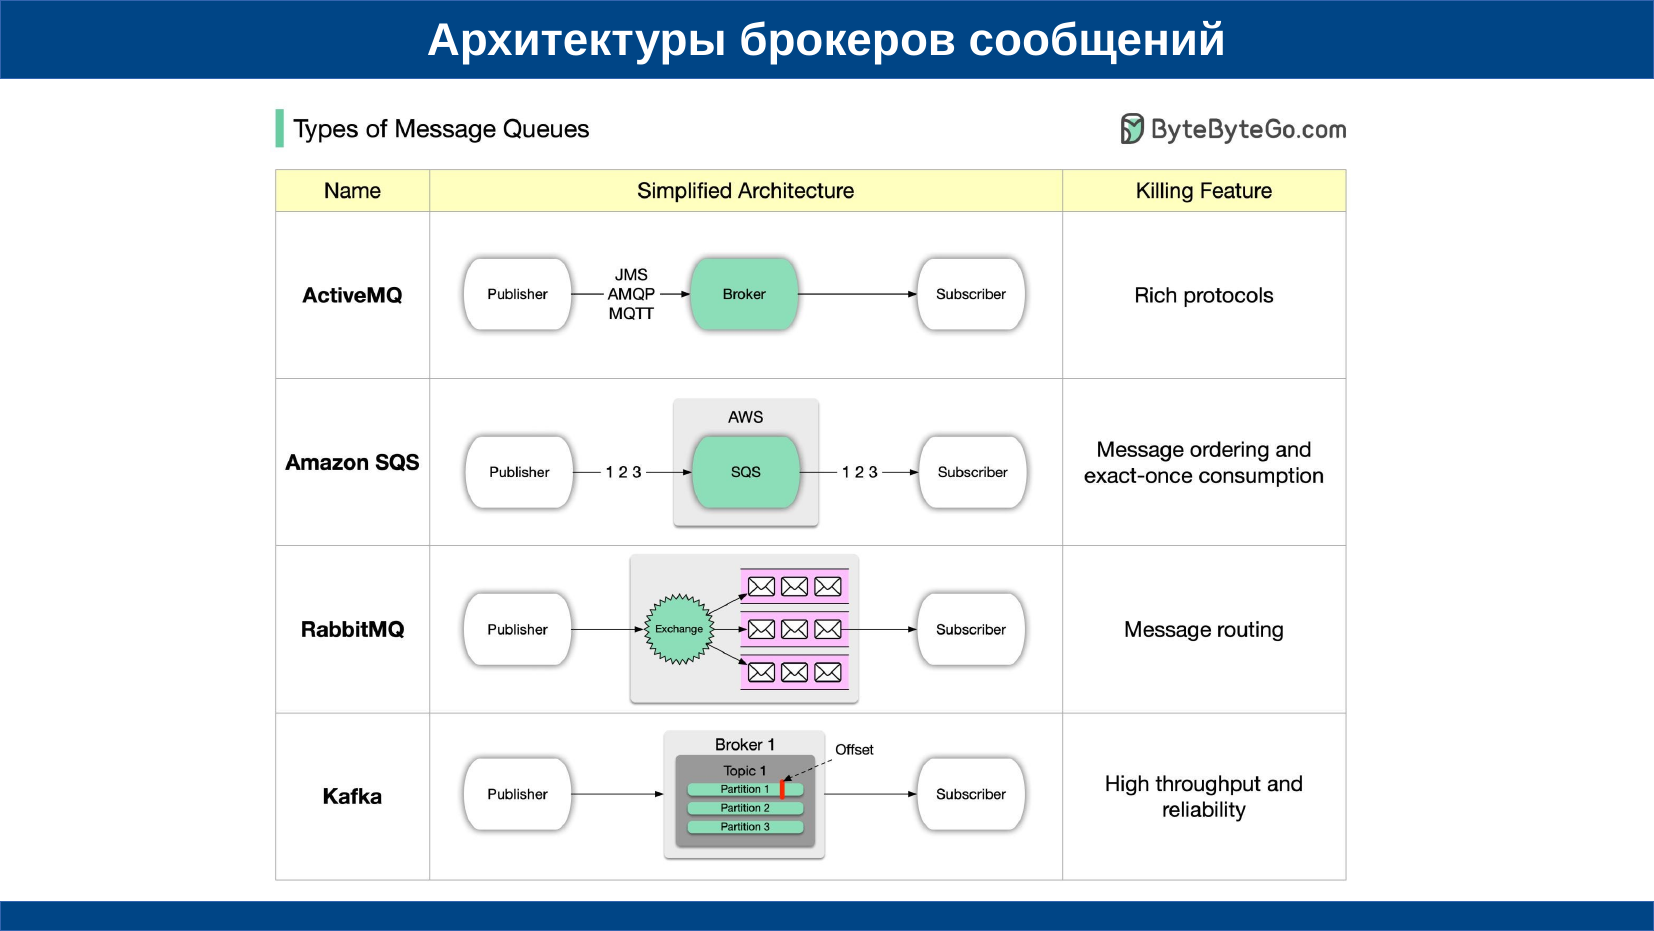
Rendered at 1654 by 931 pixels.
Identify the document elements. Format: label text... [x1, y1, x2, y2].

picture [270, 101, 1351, 885]
title Архитектуры брокеров сообщений [0, 0, 1654, 79]
